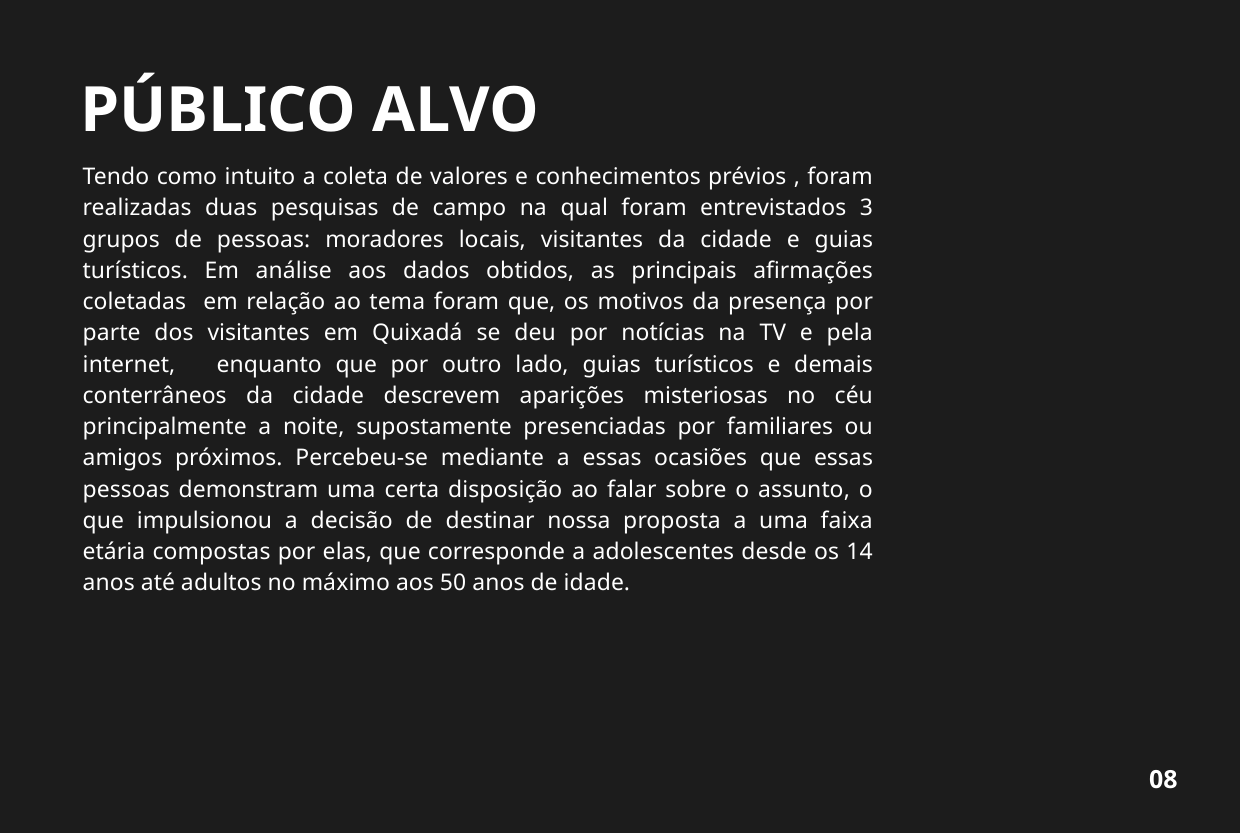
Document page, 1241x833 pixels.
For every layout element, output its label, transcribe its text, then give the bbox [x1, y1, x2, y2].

text_box Tendo como intuito a coleta de valores e conhecimentos prévios , foram realizadas duas pesquisas de campo na qual foram entrevistados 3 grupos de pessoas: moradores locais, visitantes da cidade e guias turísticos. Em análise aos dados obtidos, as principais afirmações coletadas em relação ao tema foram que, os motivos da presença por parte dos visitantes em Quixadá se deu por notícias na TV e pela internet, enquanto que por outro lado, guias turísticos e demais conterrâneos da cidade descrevem aparições misteriosas no céu principalmente a noite, supostamente presenciadas por familiares ou amigos próximos. Percebeu-se mediante a essas ocasiões que essas pessoas demonstram uma certa disposição ao falar sobre o assunto, o que impulsionou a decisão de destinar nossa proposta a uma faixa etária compostas por elas, que corresponde a adolescentes desde os 14 anos até adultos no máximo aos 50 anos de idade. [82, 134, 875, 699]
title 08 [1133, 756, 1193, 802]
title PÚBLICO ALVO [80, 26, 1156, 188]
